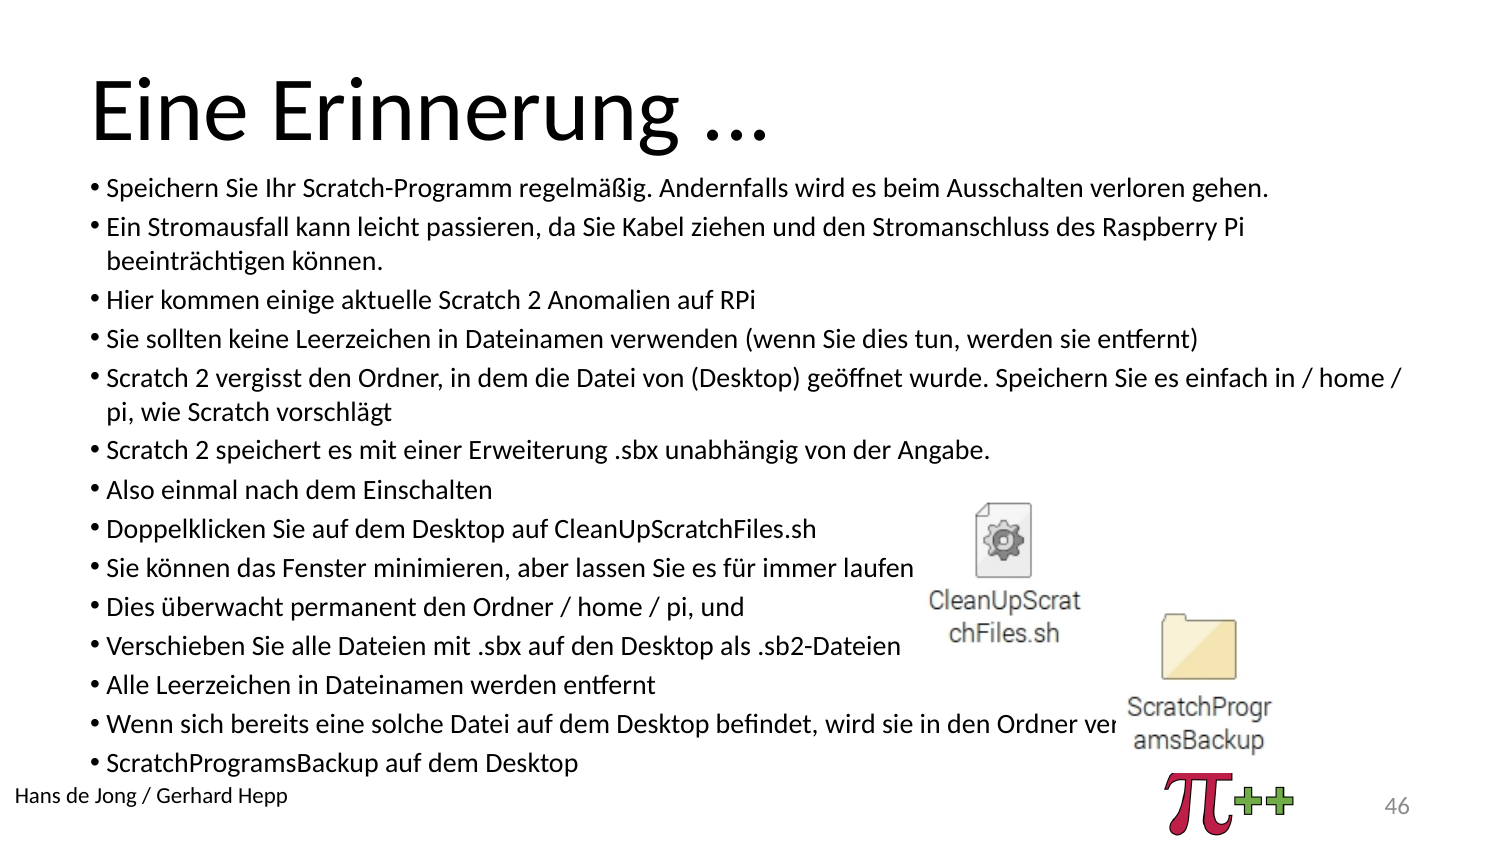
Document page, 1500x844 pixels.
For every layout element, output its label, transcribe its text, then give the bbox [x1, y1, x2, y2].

picture [1163, 788, 1294, 836]
list Speichern Sie Ihr Scratch-Programm regelmäßig. Andernfalls wird es beim Ausschalten verloren gehen. Ein Stromausfall kann leicht passieren, da Sie Kabel ziehen und den Stromanschluss des Raspberry Pi beeinträchtigen können. Hier kommen einige aktuelle Scratch 2 Anomalien auf RPi Sie sollten keine Leerzeichen in Dateinamen verwenden (wenn Sie dies tun, werden sie entfernt) Scratch 2 vergisst den Ordner, in dem die Datei von (Desktop) geöffnet wurde. Speichern Sie es einfach in / home / pi, wie Scratch vorschlägt Scratch 2 speichert es mit einer Erweiterung .sbx unabhängig von der Angabe. Also einmal nach dem Einschalten Doppelklicken Sie auf dem Desktop auf CleanUpScratchFiles.sh Sie können das Fenster minimieren, aber lassen Sie es für immer laufen Dies überwacht permanent den Ordner / home / pi, und Verschieben Sie alle Dateien mit .sbx auf den Desktop als .sb2-Dateien Alle Leerzeichen in Dateinamen werden entfernt Wenn sich bereits eine solche Datei auf dem Desktop befindet, wird sie in den Ordner verschoben ScratchProgramsBackup auf dem Desktop [75, 161, 1425, 788]
title Eine Erinnerung ... [75, 33, 1425, 161]
picture [1116, 599, 1294, 773]
slide_number <getal> [1340, 782, 1425, 827]
picture [915, 492, 1105, 662]
